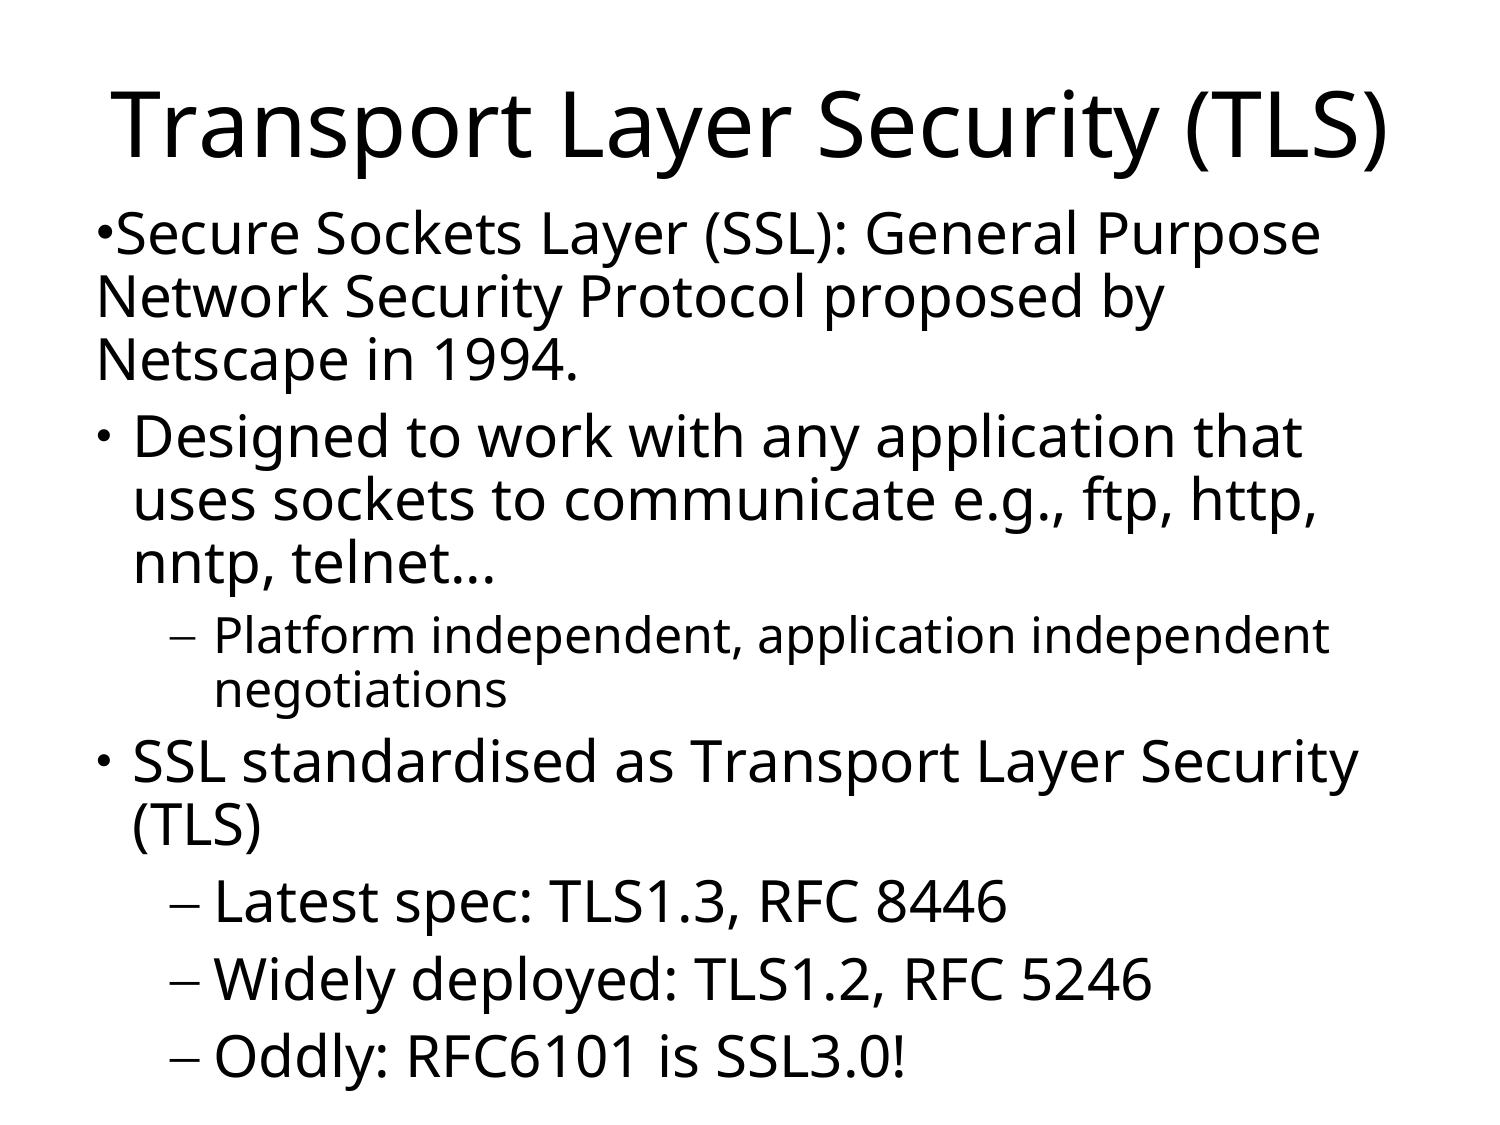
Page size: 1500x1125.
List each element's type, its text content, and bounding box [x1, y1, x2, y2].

text_box Secure Sockets Layer (SSL): General Purpose Network Security Protocol proposed by Netscape in 1994. Designed to work with any application that uses sockets to communicate e.g., ftp, http, nntp, telnet... Platform independent, application independent negotiations SSL standardised as Transport Layer Security (TLS) Latest spec: TLS1.3, RFC 8446 Widely deployed: TLS1.2, RFC 5246 Oddly: RFC6101 is SSL3.0! [95, 203, 1371, 1058]
text_box Transport Layer Security (TLS) [35, 27, 1465, 216]
